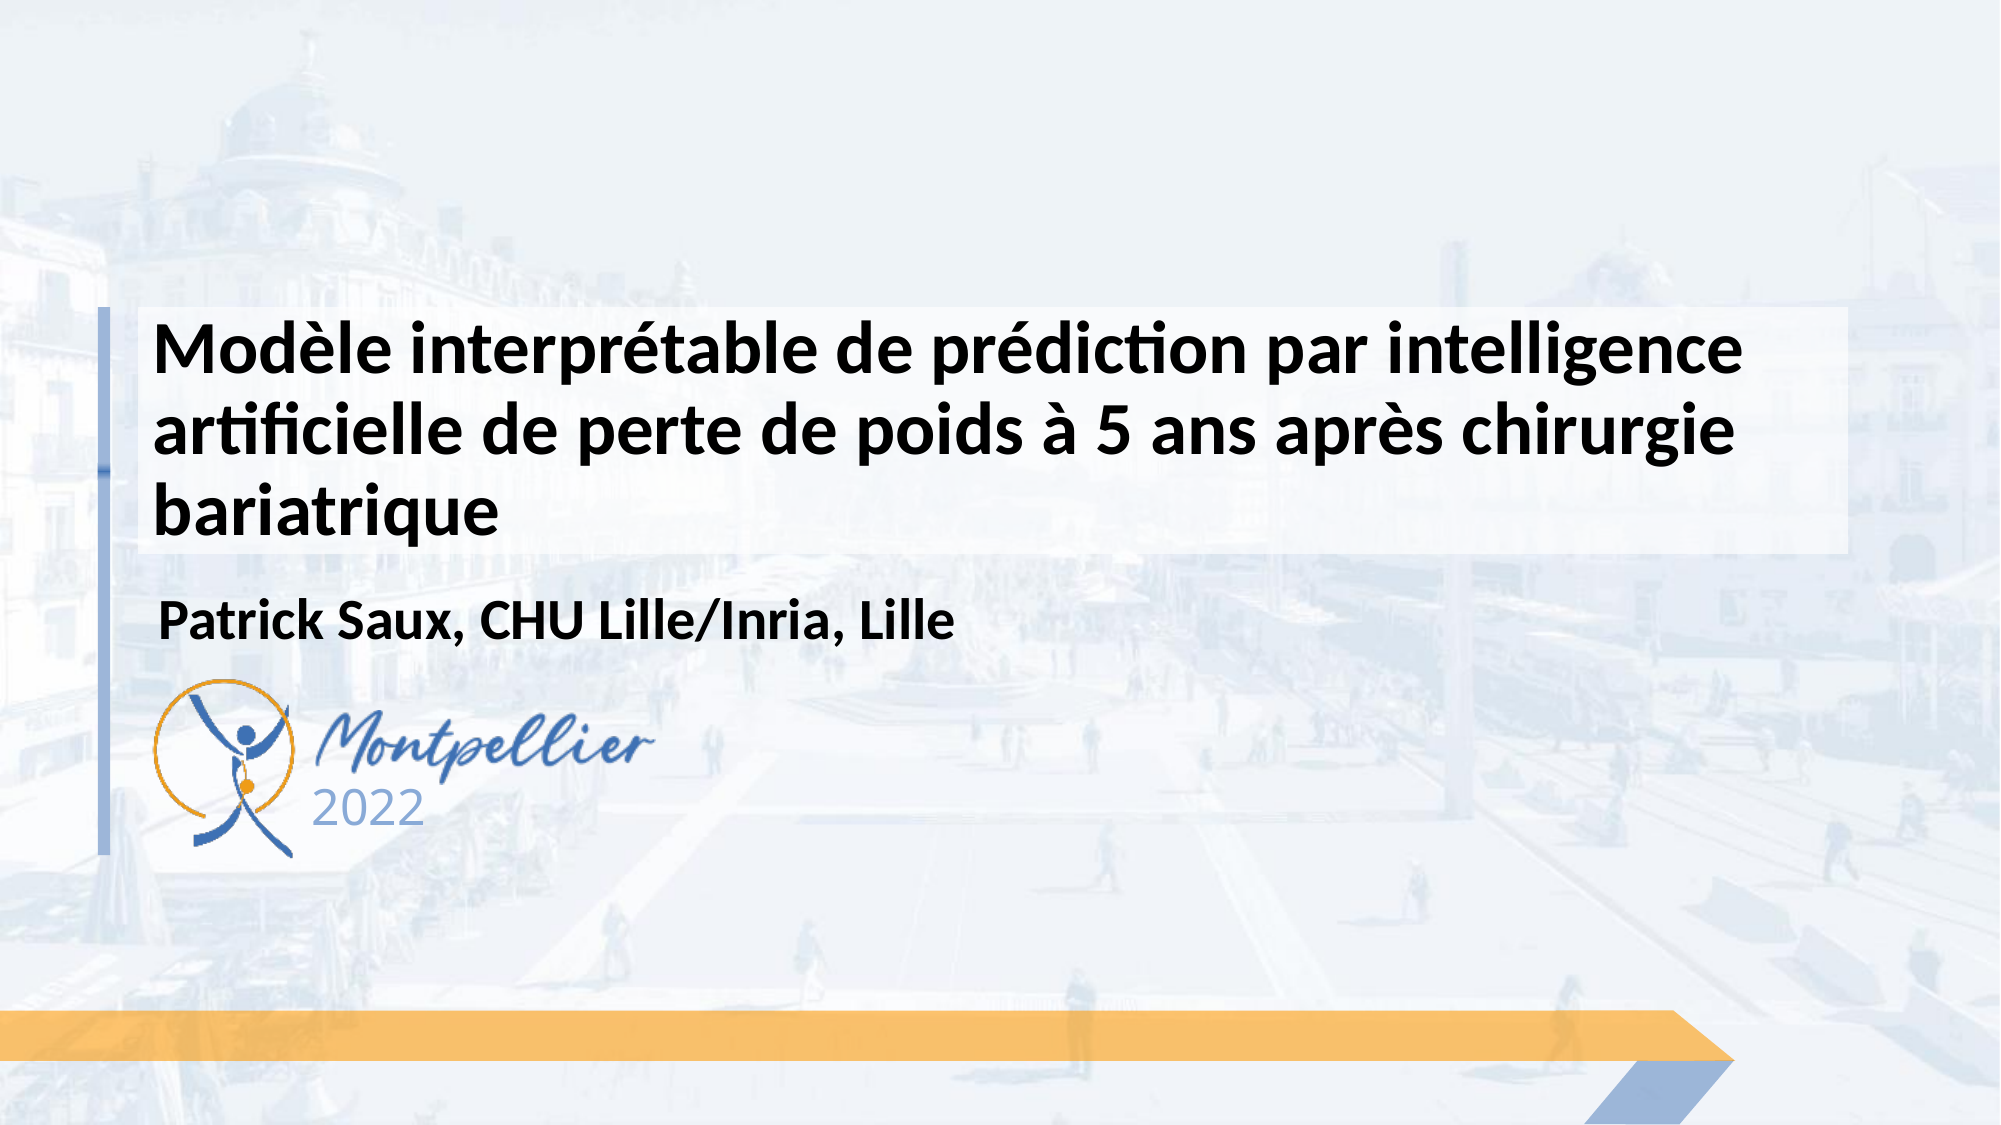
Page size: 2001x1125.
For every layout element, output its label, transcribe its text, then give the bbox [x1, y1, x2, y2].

text_box 2022 [296, 767, 530, 843]
text_box [97, 307, 111, 856]
text_box Modèle interprétable de prédiction par intelligence artificielle de perte de poids à 5 ans après chirurgie bariatrique [138, 307, 1849, 554]
picture [0, 1061, 1636, 1125]
text_box Patrick Saux, CHU Lille/Inria, Lille [143, 581, 1869, 839]
picture [0, 0, 2000, 1125]
